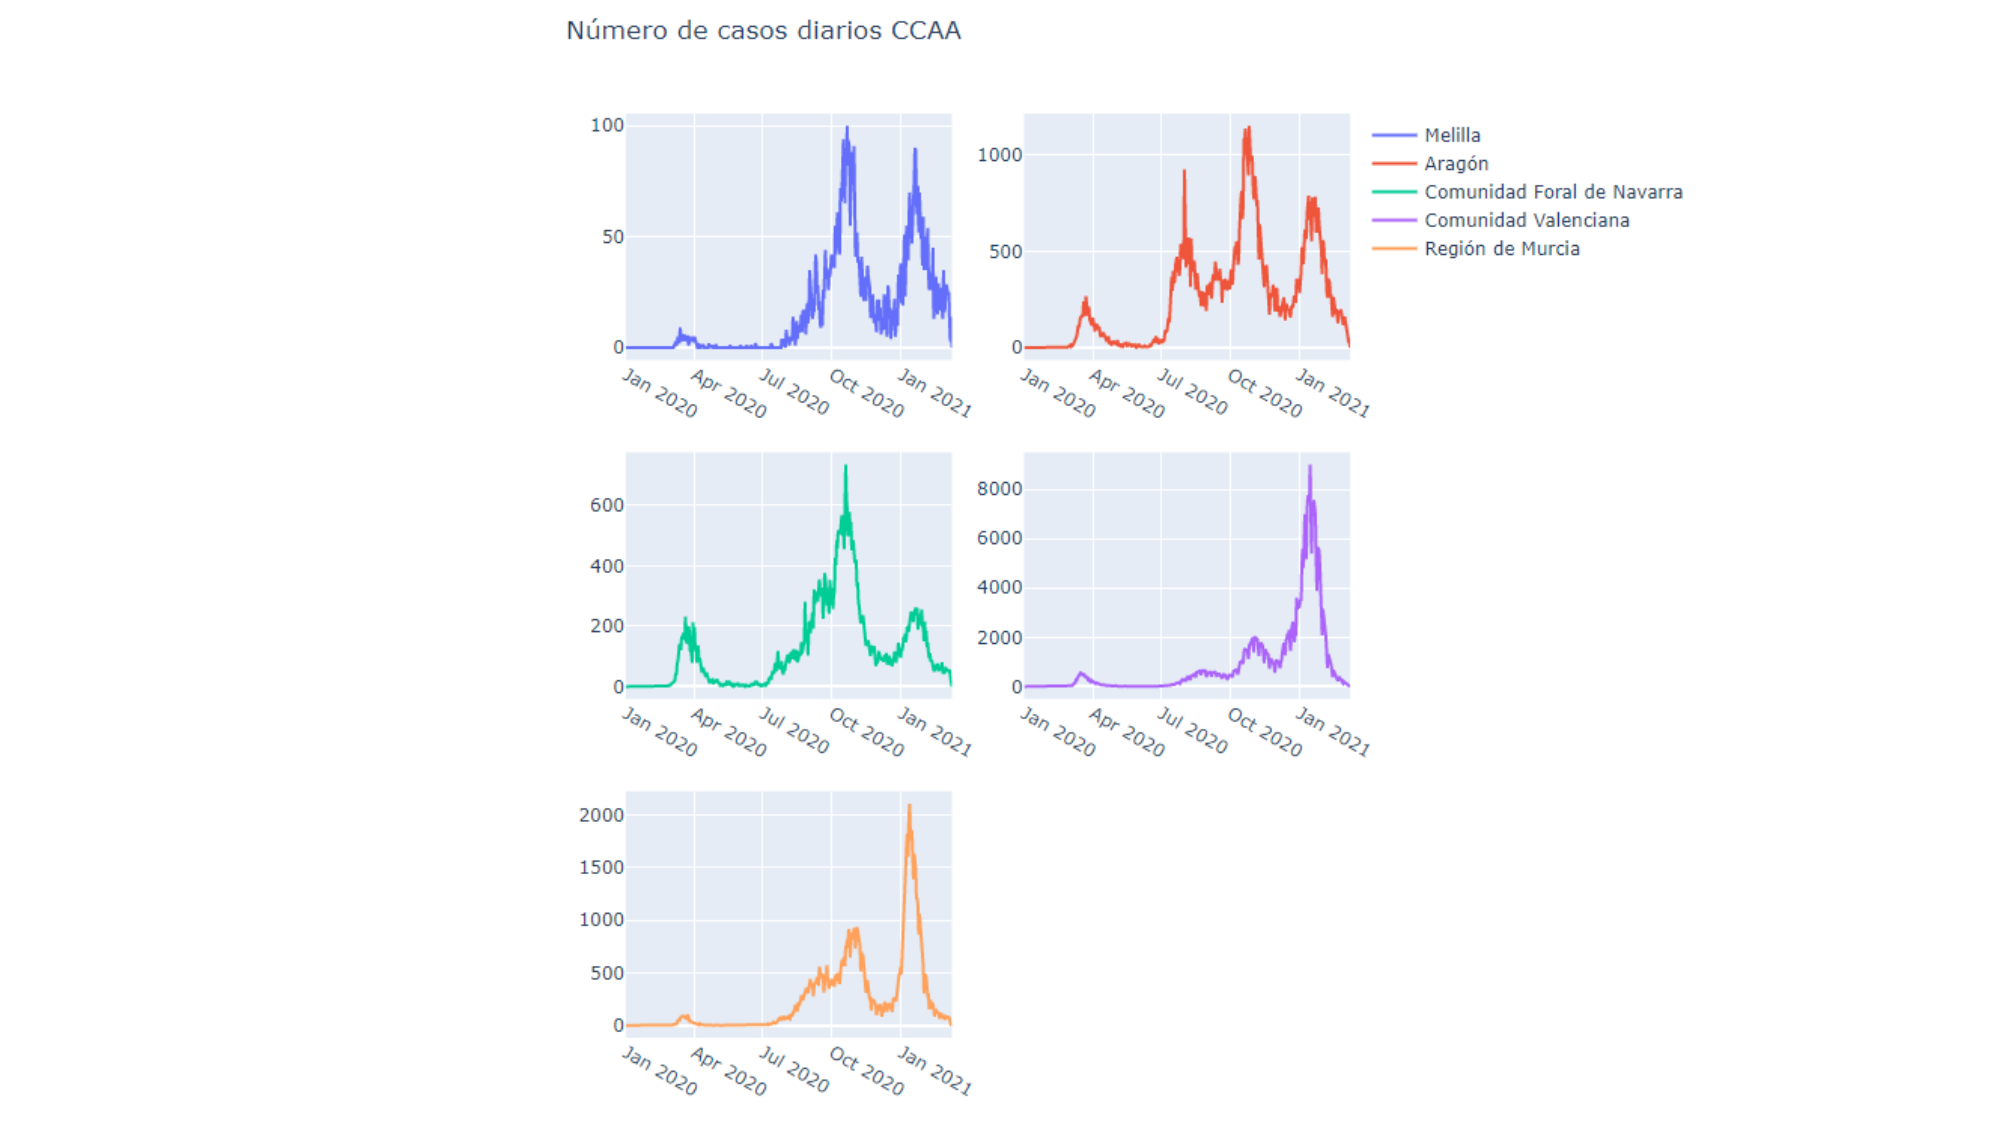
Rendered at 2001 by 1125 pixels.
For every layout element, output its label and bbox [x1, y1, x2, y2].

picture [557, 5, 1695, 1120]
